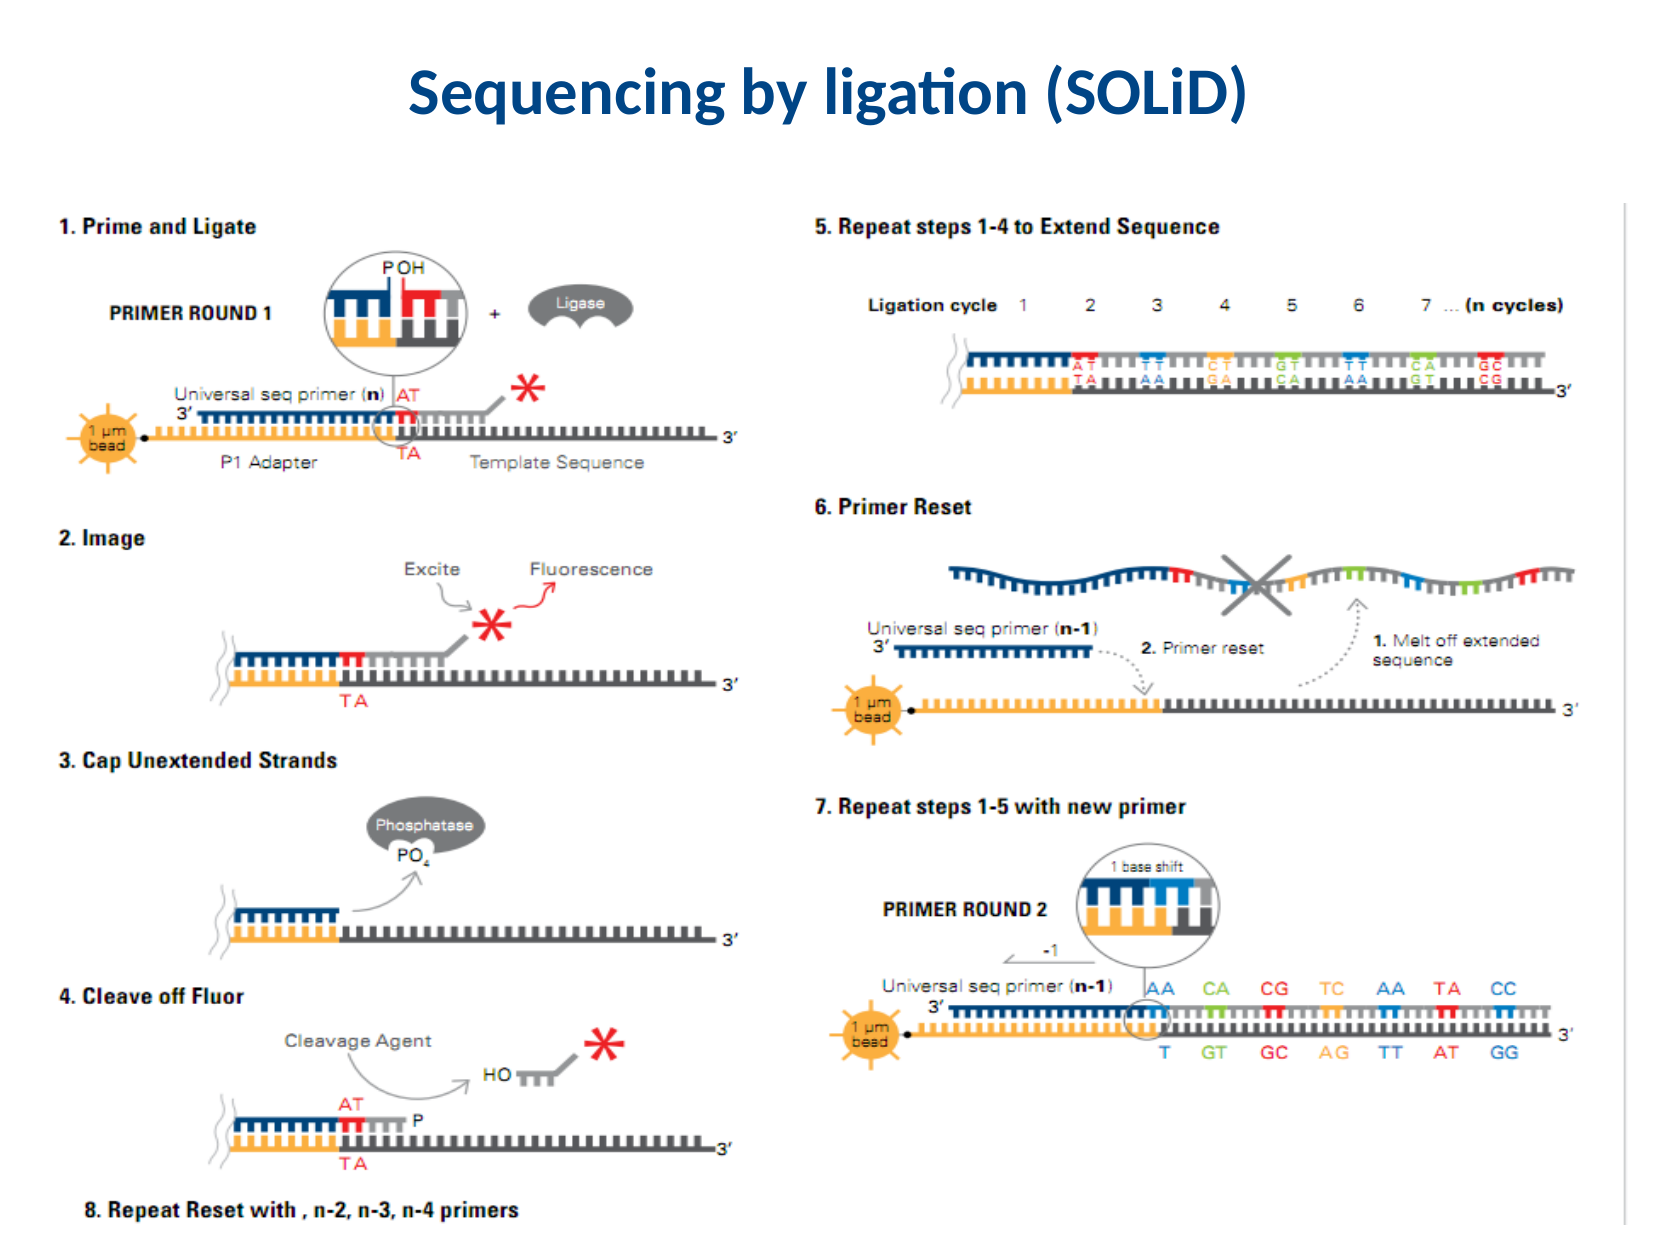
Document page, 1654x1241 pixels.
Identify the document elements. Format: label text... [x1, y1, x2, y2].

title Sequencing by ligation (SOLiD) [85, 18, 1574, 177]
picture [18, 203, 1631, 1225]
